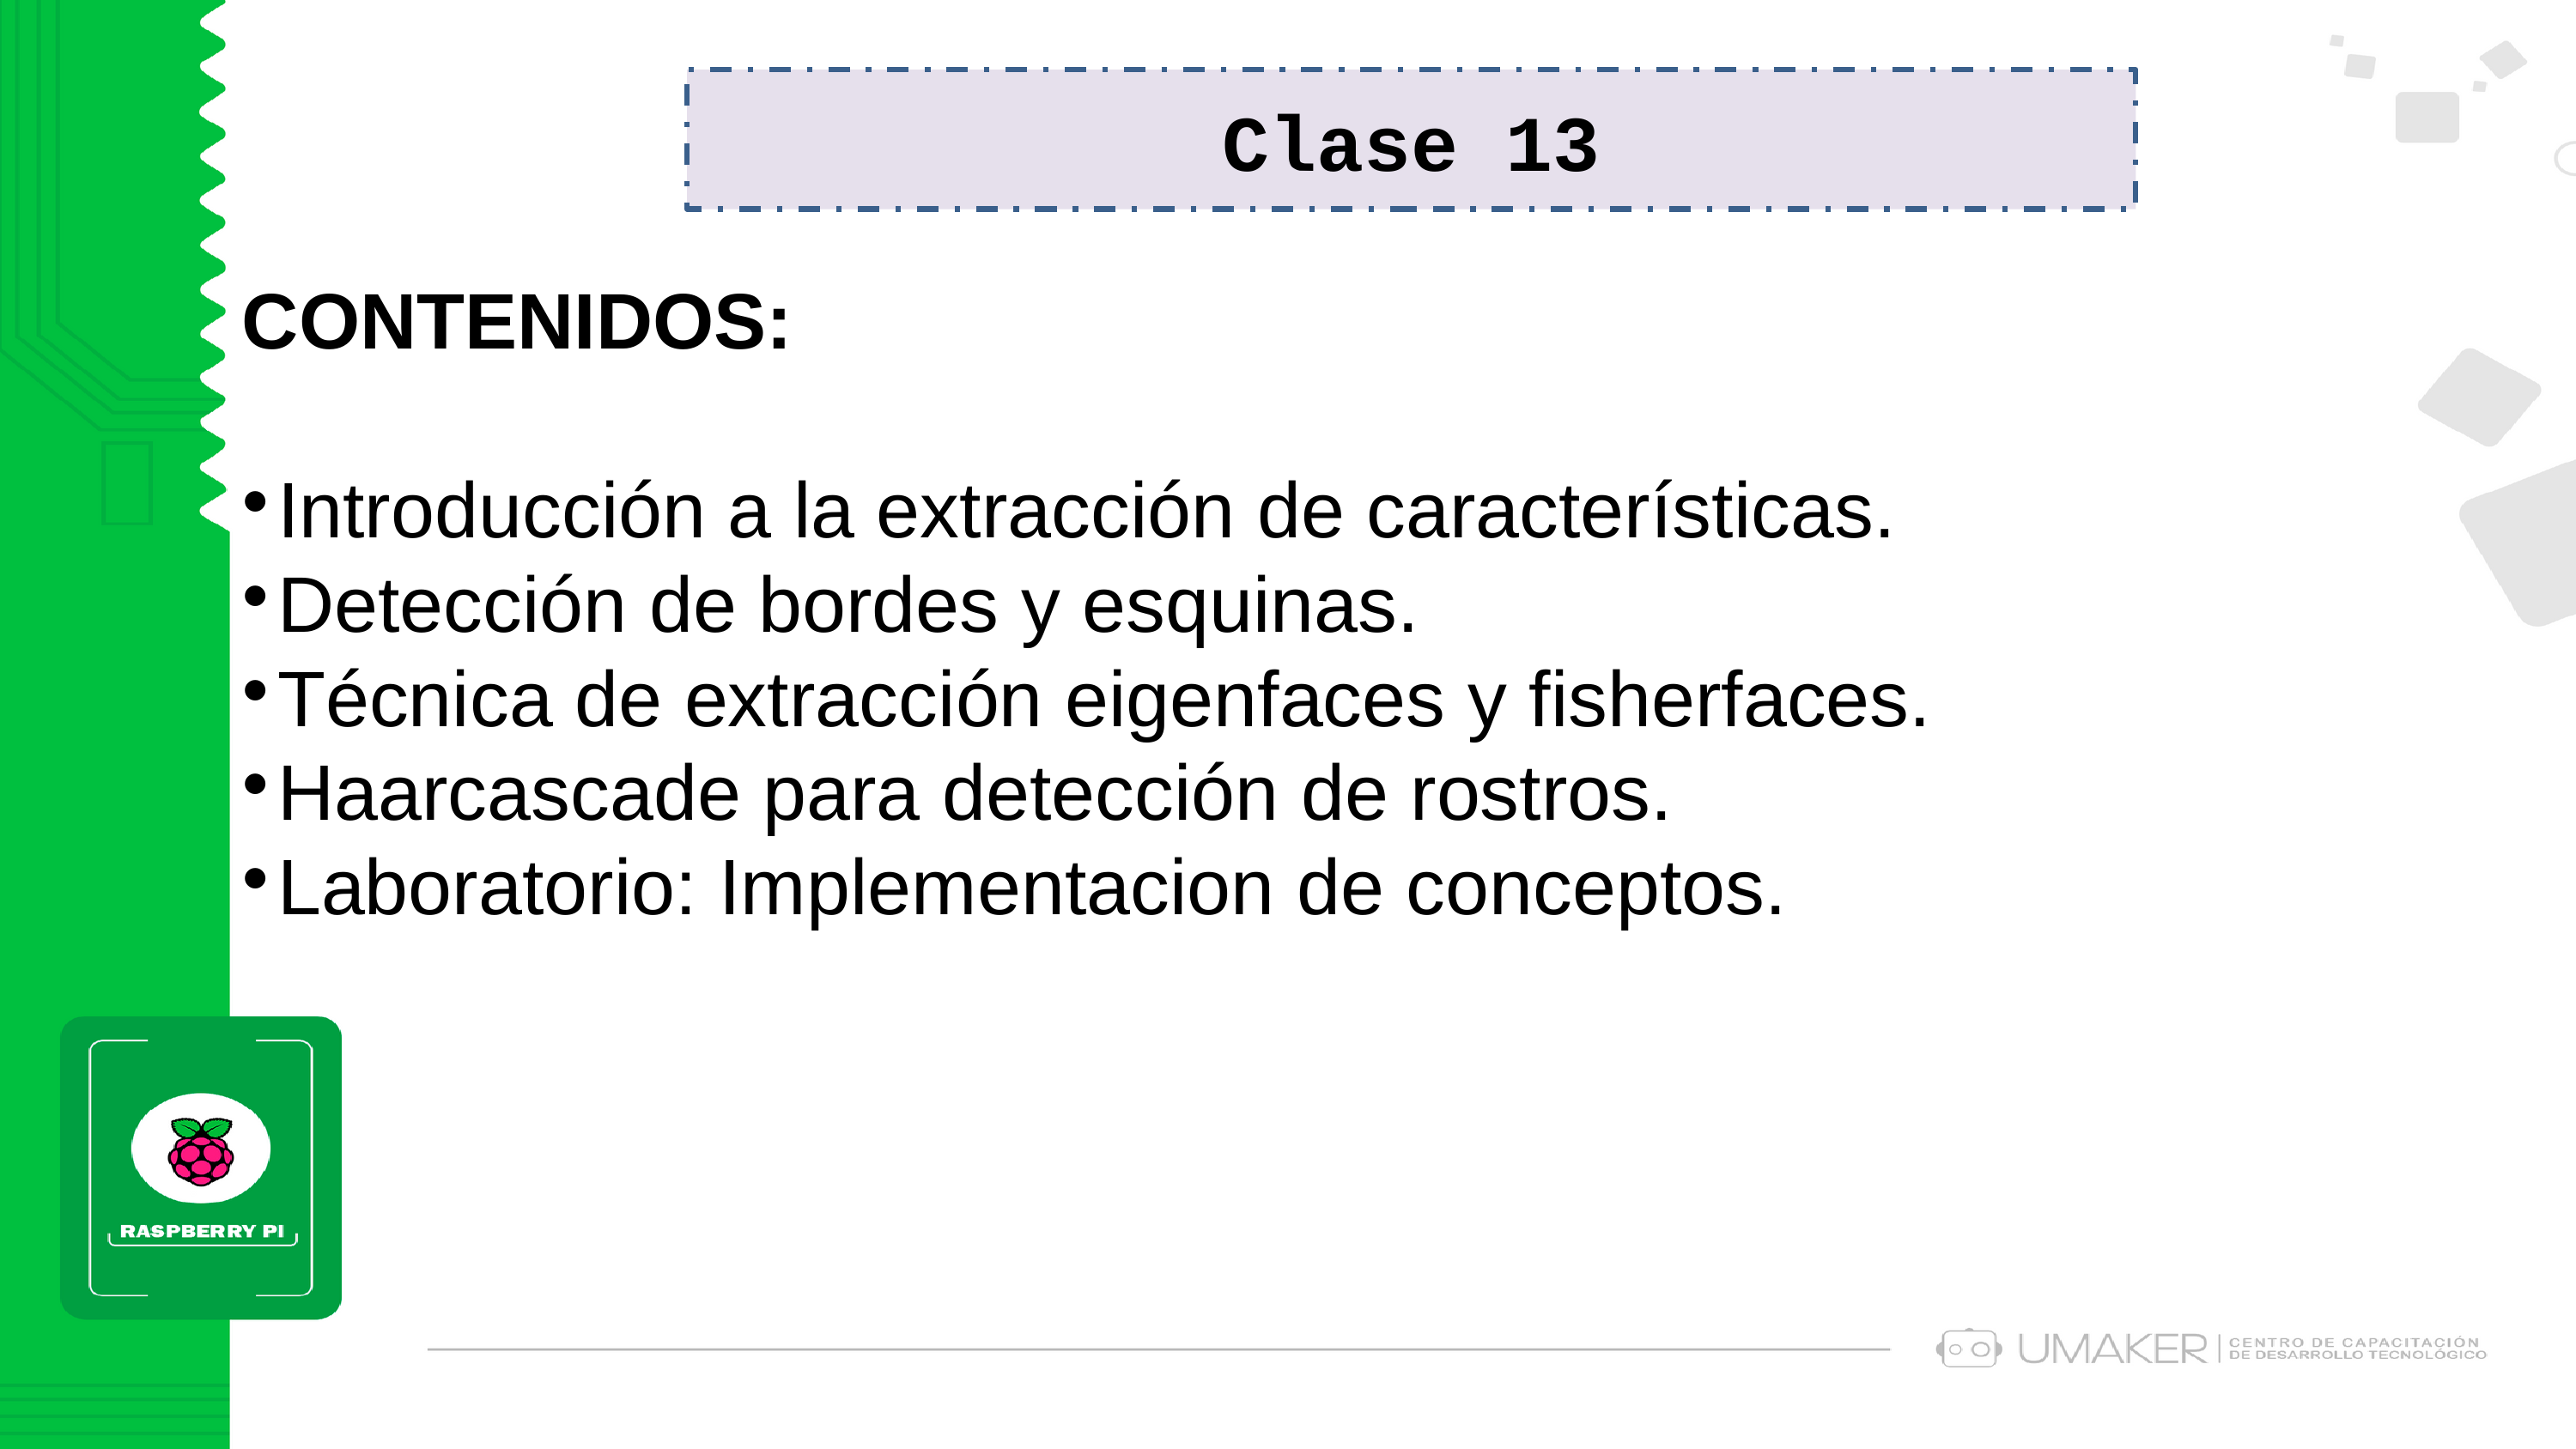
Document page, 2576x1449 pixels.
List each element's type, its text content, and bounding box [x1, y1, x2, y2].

text_box CONTENIDOS: Introducción a la extracción de características. Detección de bordes y esquinas. Técnica de extracción eigenfaces y fisherfaces. Haarcascade para detección de rostros. Laboratorio: Implementacion de conceptos. [229, 264, 2363, 1156]
picture [0, 0, 2576, 1449]
text_box Clase 13 [687, 70, 2136, 209]
